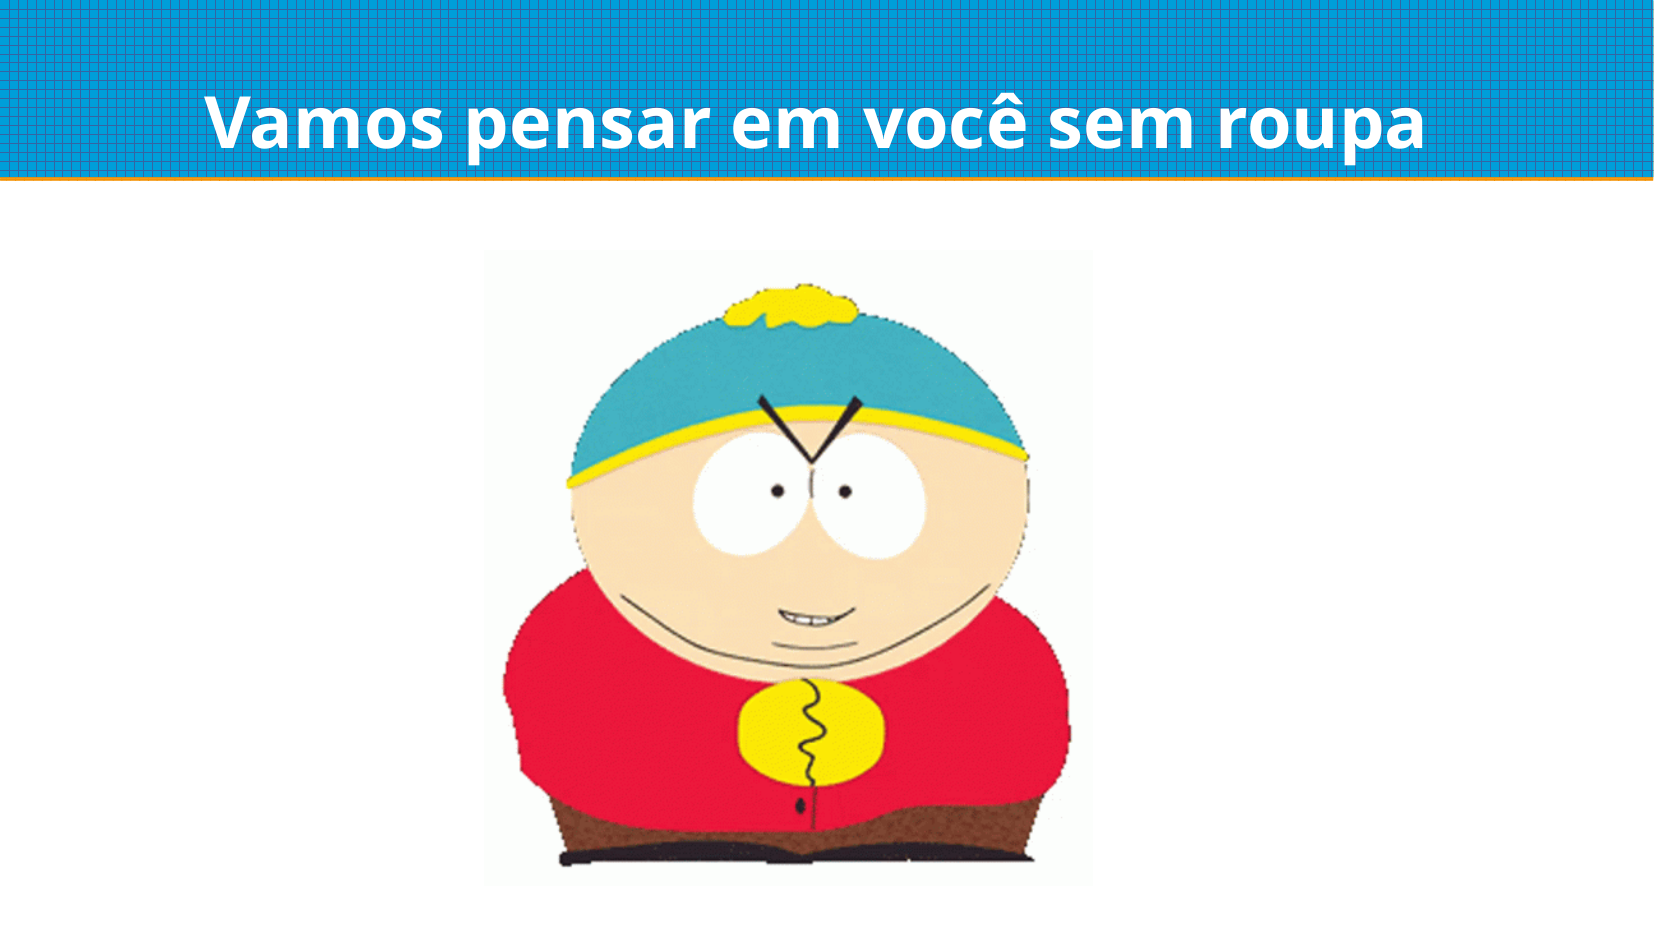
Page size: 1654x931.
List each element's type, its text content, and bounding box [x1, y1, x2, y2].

picture [484, 250, 1093, 886]
title Vamos pensar em você sem roupa [82, 14, 1571, 171]
